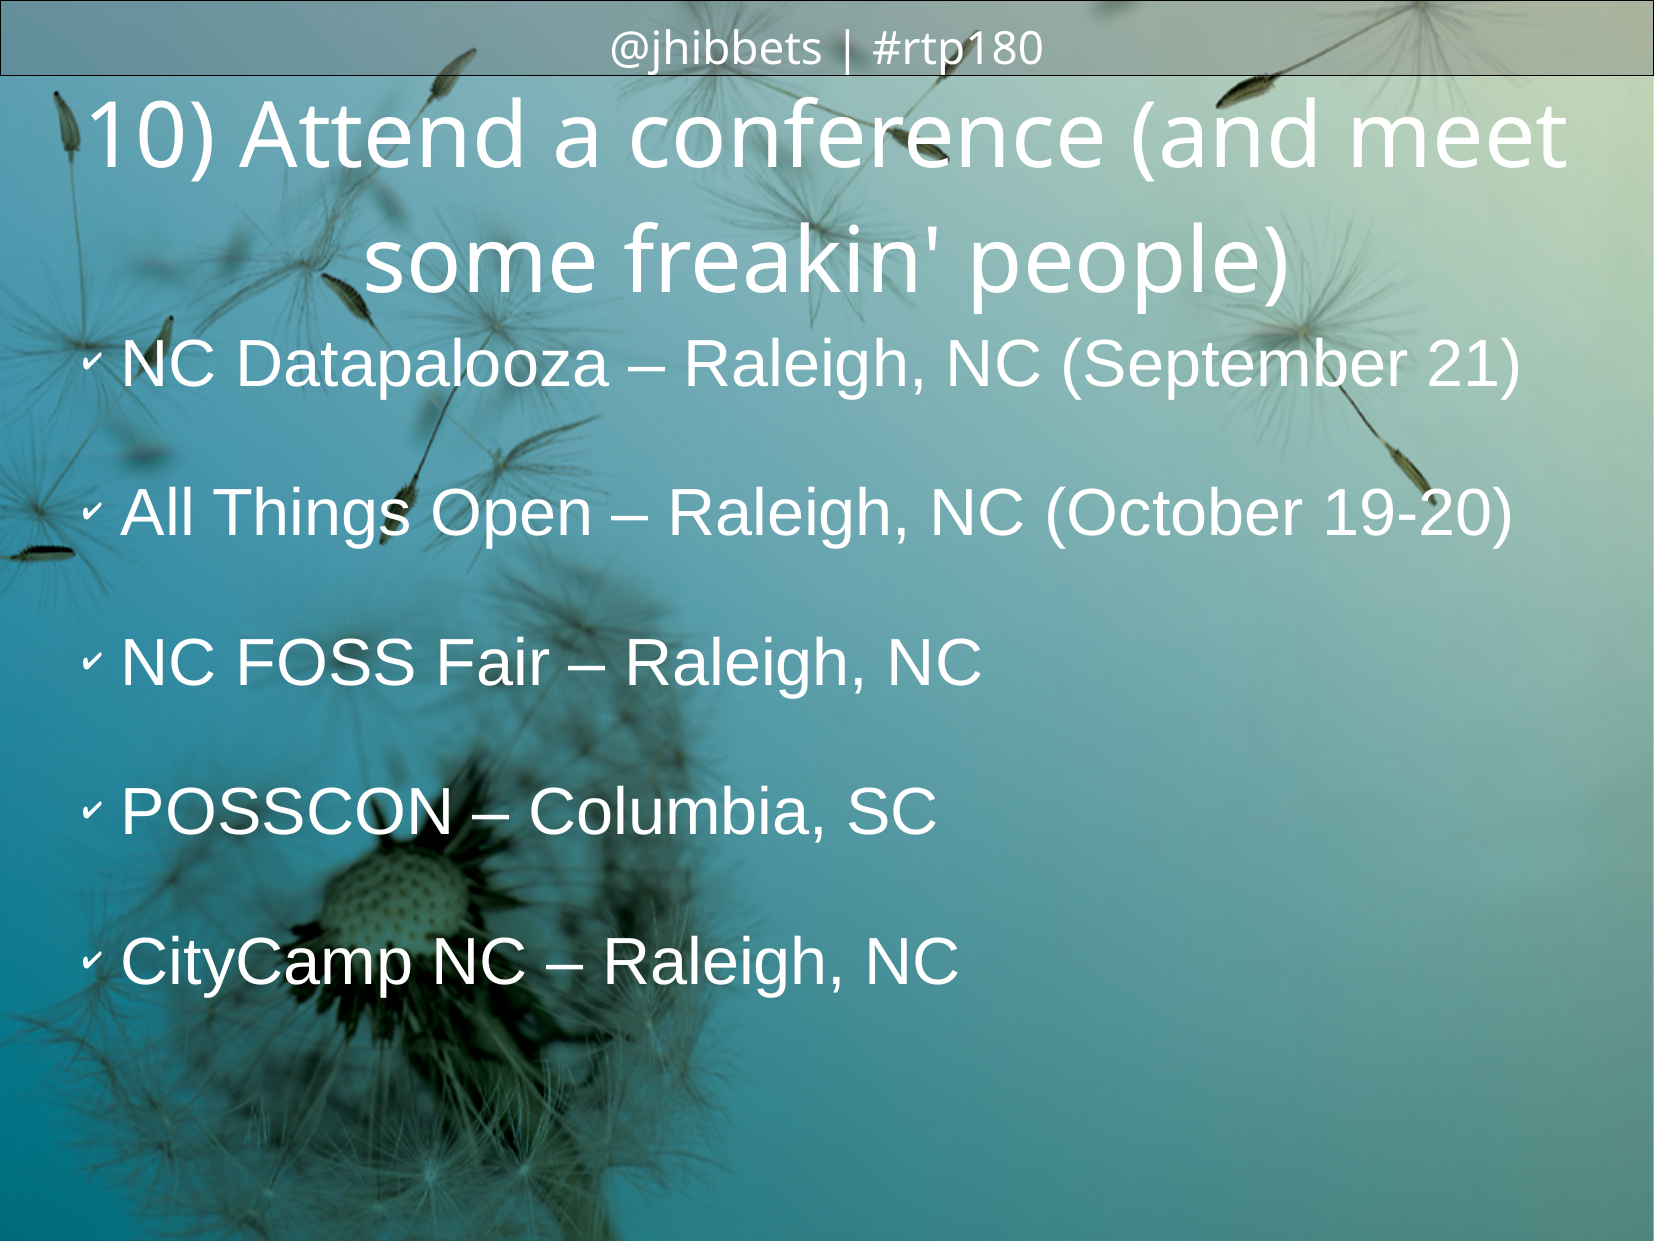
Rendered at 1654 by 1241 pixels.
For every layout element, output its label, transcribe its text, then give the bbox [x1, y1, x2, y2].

title 10) Attend a conference (and meet some freakin' people) [82, 90, 1571, 290]
subtitle NC Datapalooza – Raleigh, NC (September 21) All Things Open – Raleigh, NC (October 19-20) NC FOSS Fair – Raleigh, NC POSSCON – Columbia, SC CityCamp NC – Raleigh, NC [82, 290, 1571, 1109]
picture [0, 76, 1654, 1241]
